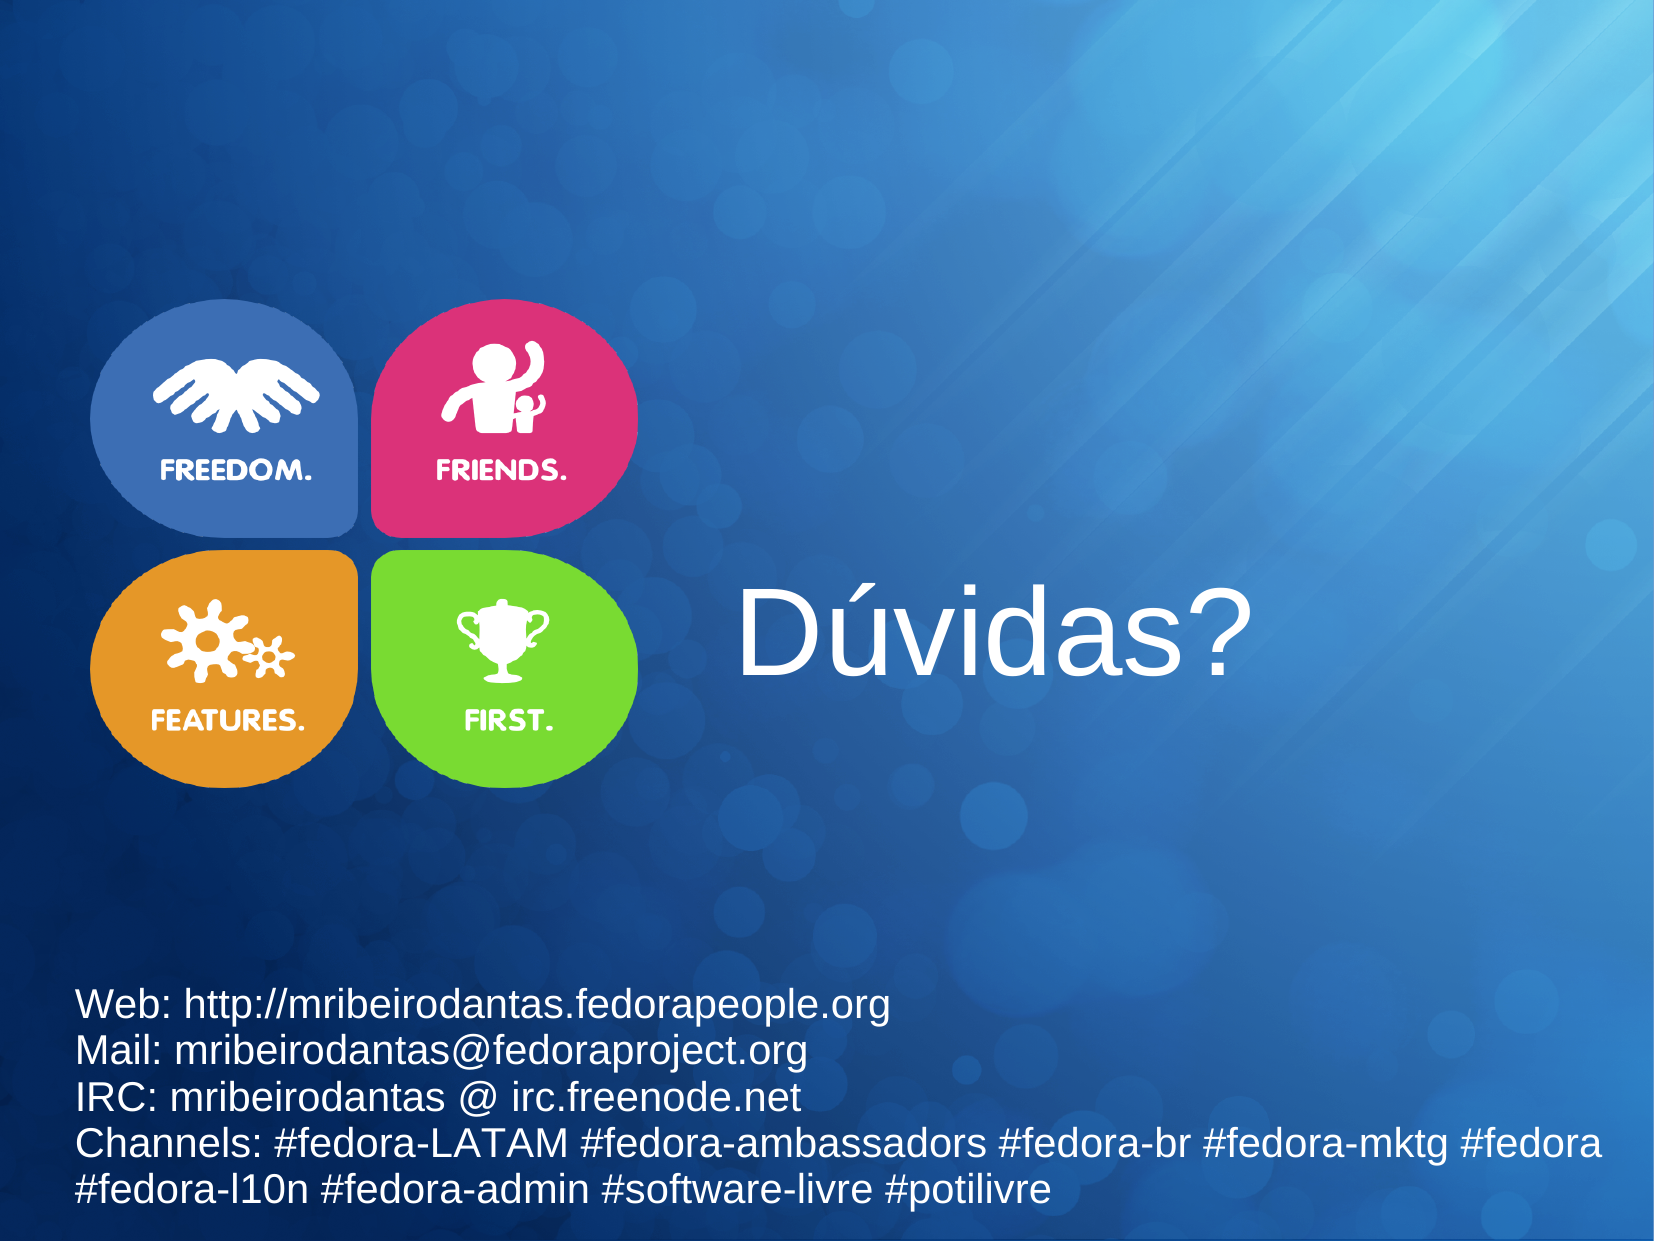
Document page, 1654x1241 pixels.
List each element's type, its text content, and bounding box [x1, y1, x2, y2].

picture [0, 0, 1654, 1241]
title Web: http://mribeirodantas.fedorapeople.org Mail: mribeirodantas@fedoraproject.org IRC: mribeirodantas @ irc.freenode.net Channels: #fedora-LATAM #fedora-ambassadors #fedora-br #fedora-mktg #fedora #fedora-l10n #fedora-admin #software-livre #potilivre [74, 980, 1613, 1213]
subtitle Dúvidas? [118, 319, 1571, 945]
